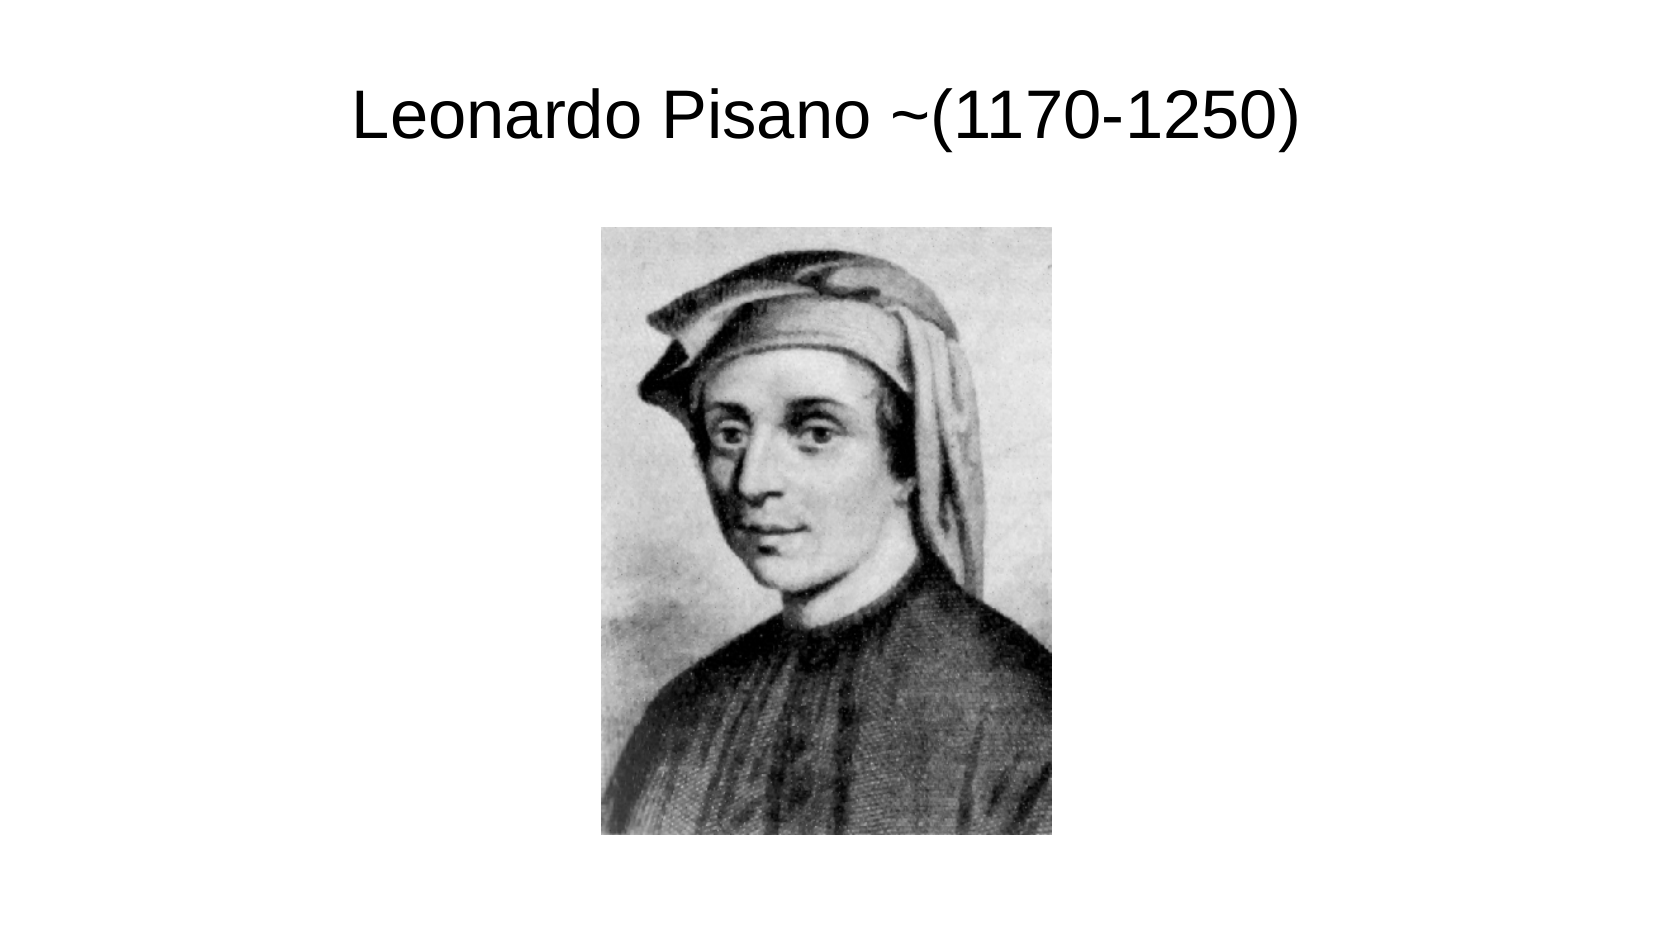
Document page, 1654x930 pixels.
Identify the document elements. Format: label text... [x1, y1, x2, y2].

title Leonardo Pisano ~(1170-1250) [82, 36, 1571, 193]
picture [601, 227, 1052, 835]
